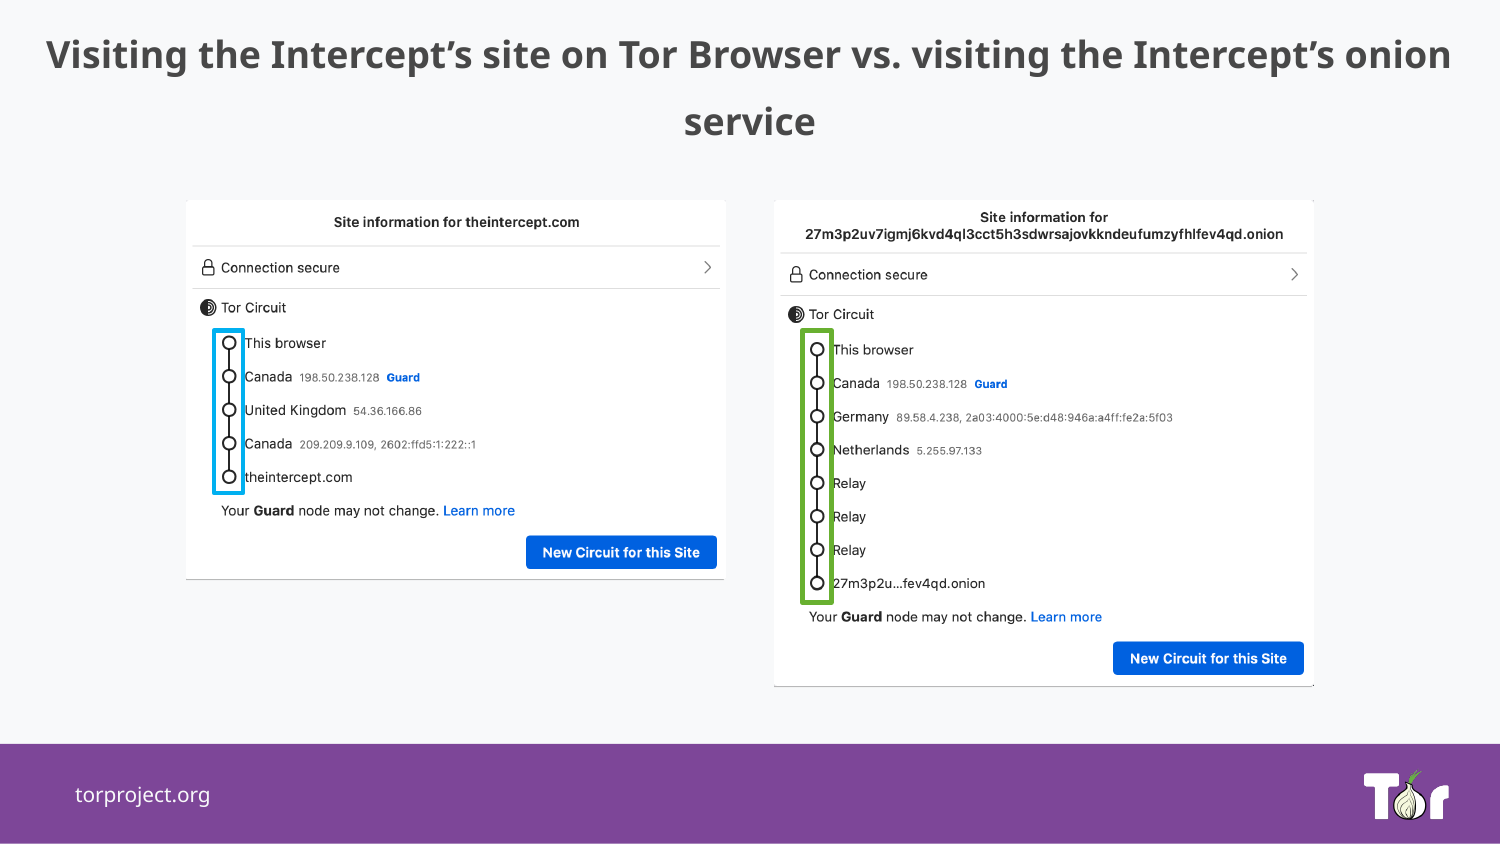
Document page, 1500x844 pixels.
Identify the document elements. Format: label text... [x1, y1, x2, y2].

picture [186, 200, 726, 579]
picture [774, 200, 1314, 686]
picture [1364, 768, 1449, 820]
text_box Visiting the Intercept’s site on Tor Browser vs. visiting the Intercept’s onion service [23, 37, 1477, 114]
